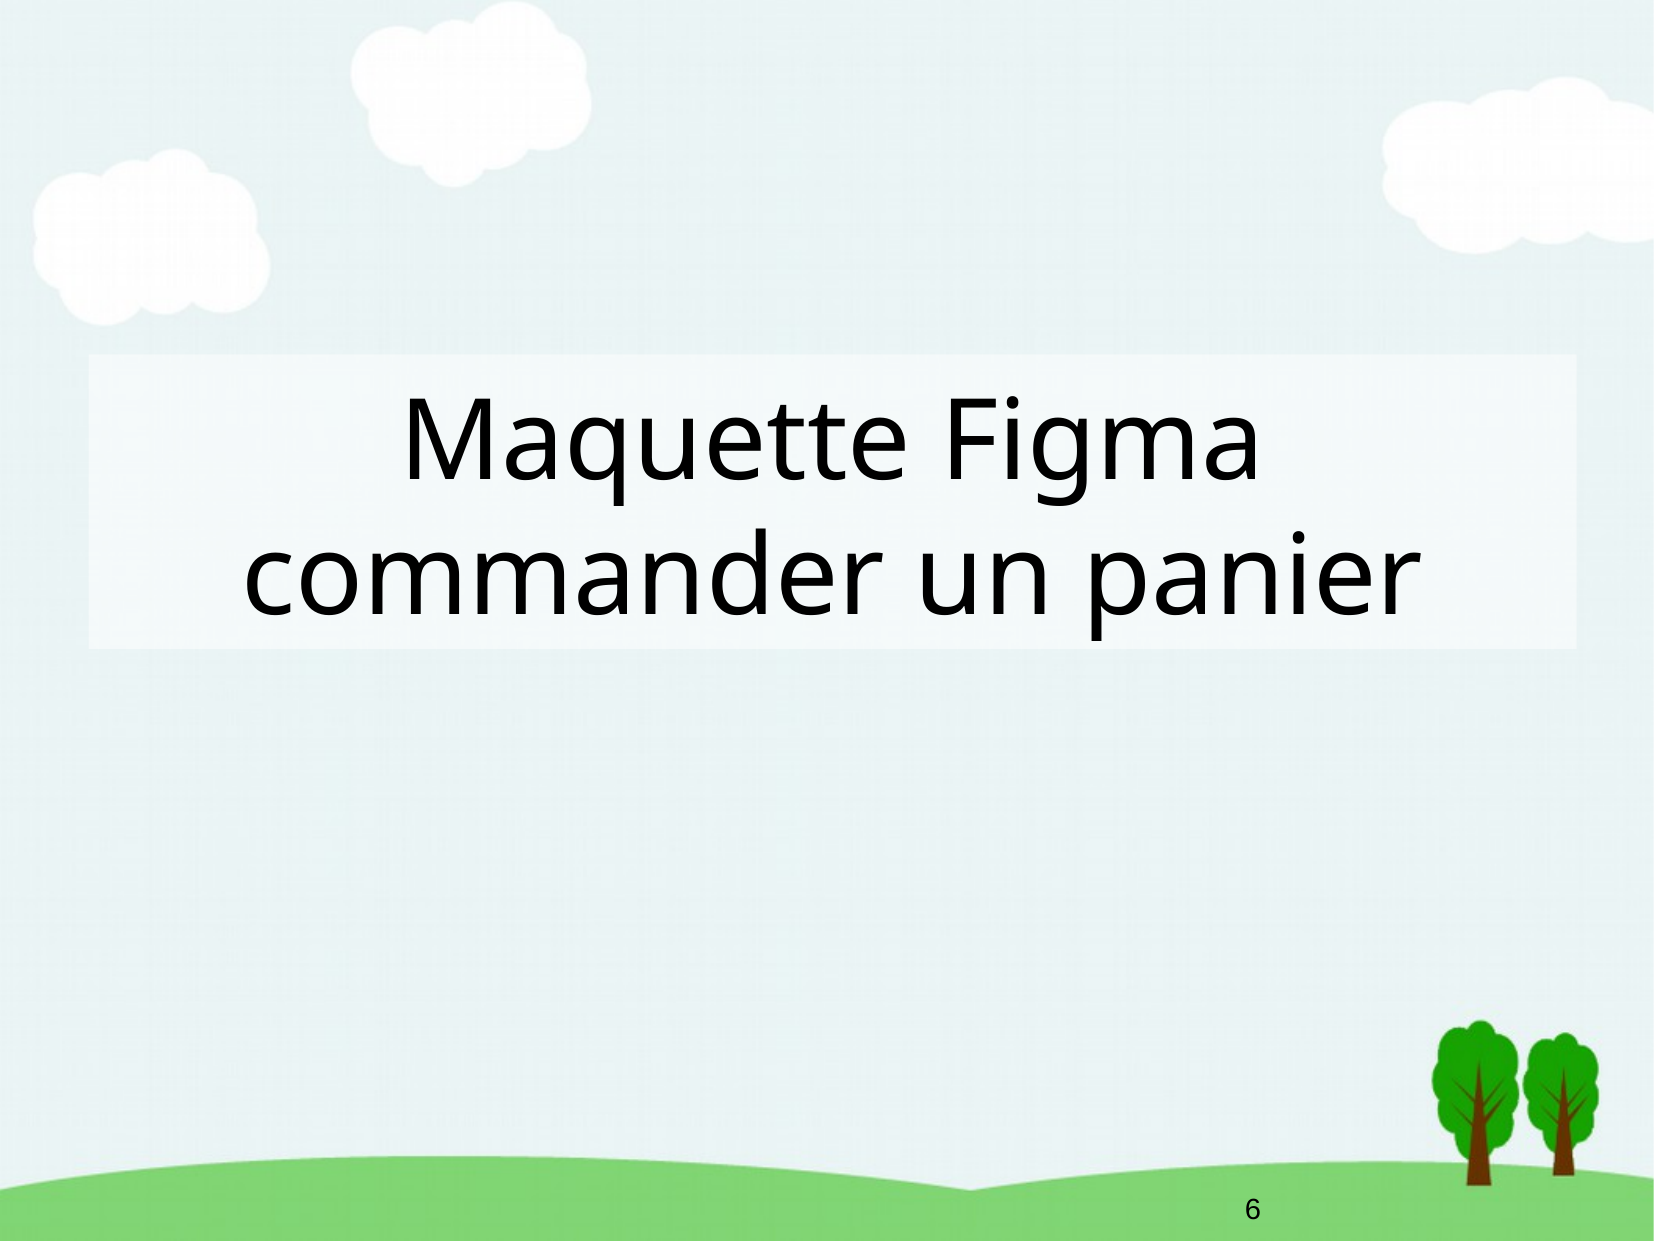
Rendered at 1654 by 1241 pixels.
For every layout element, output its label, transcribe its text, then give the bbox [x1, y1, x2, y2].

text_box [1244, 1190, 1630, 1241]
title Maquette Figma commander un panier [88, 354, 1577, 649]
